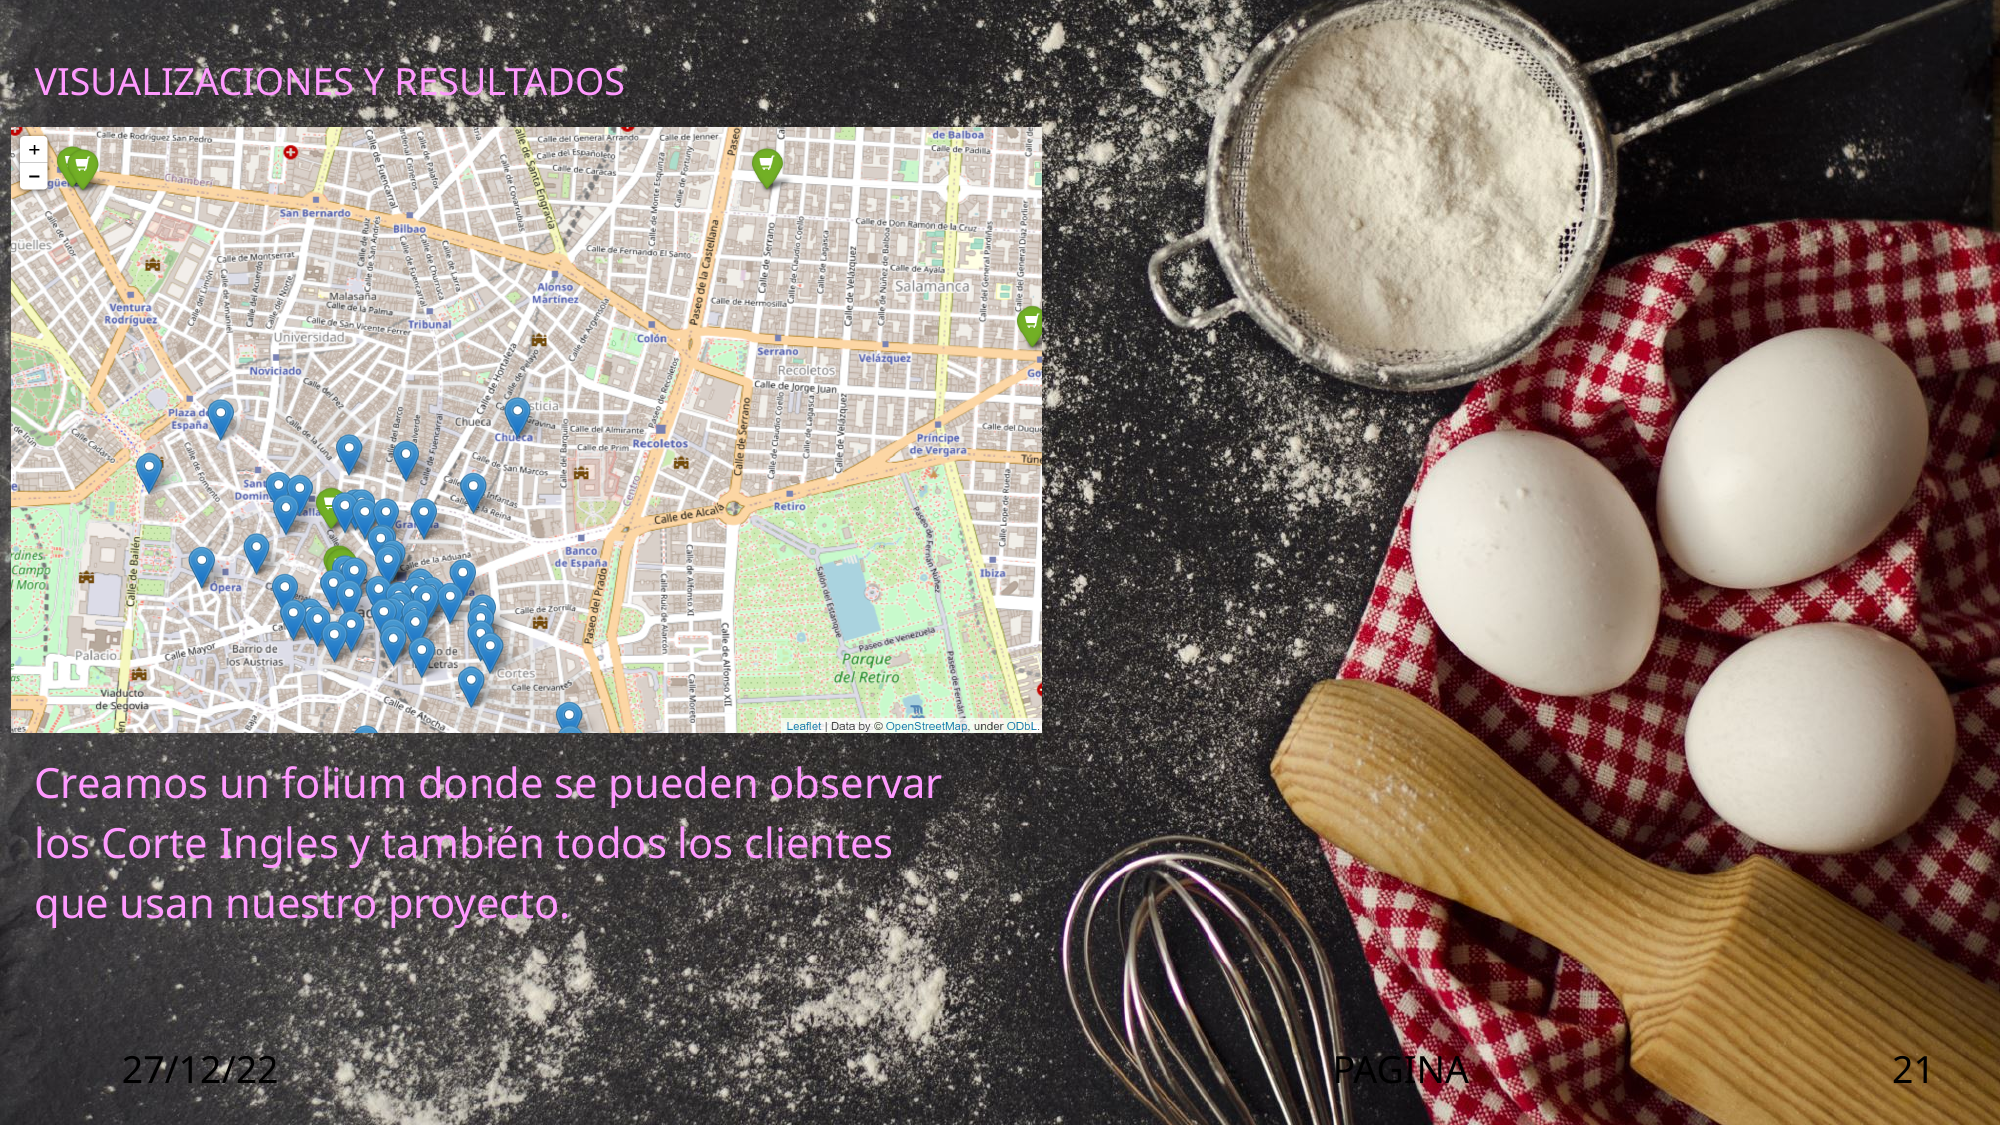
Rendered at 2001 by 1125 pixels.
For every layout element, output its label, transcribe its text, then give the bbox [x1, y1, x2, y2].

subtitle Creamos un folium donde se pueden observar los Corte Ingles y también todos los clientes que usan nuestro proyecto. [19, 739, 993, 1125]
slide_number <número> [1877, 1038, 1966, 1099]
picture [0, 0, 2000, 1125]
text_box VISUALIZACIONES Y RESULTADOS [19, 46, 993, 107]
footer PAGINA [1317, 1038, 1877, 1099]
